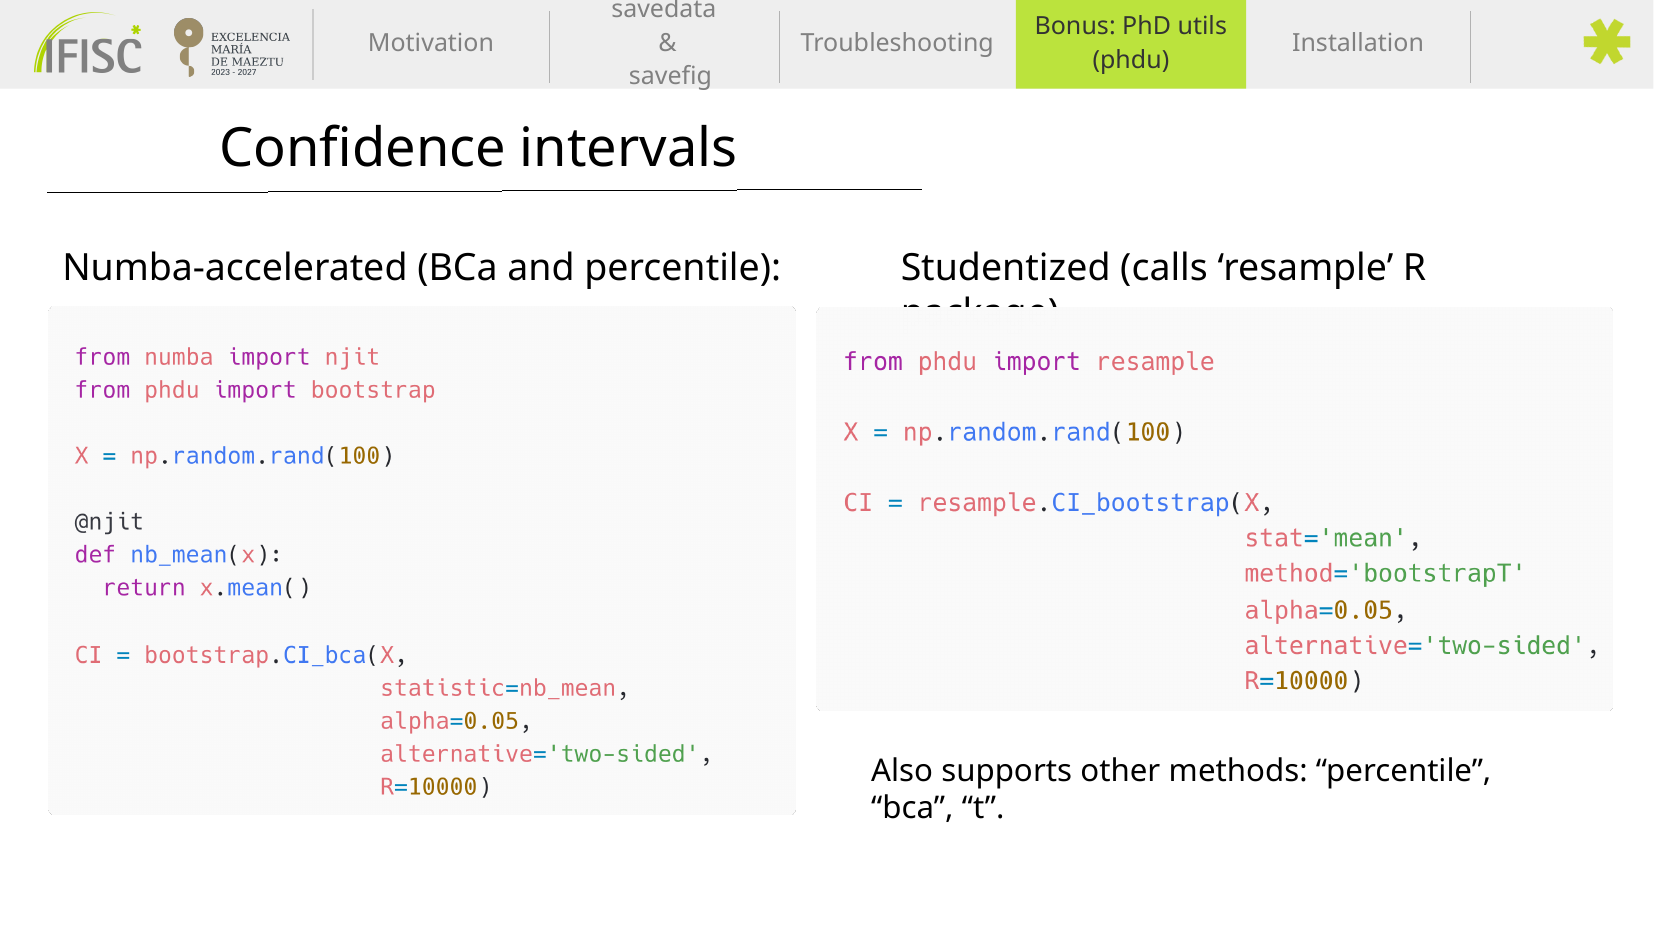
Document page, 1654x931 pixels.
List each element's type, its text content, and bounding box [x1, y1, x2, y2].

picture [174, 18, 290, 77]
text_box Motivation [318, 0, 544, 83]
text_box Confidence intervals [41, 104, 916, 199]
text_box Numba-accelerated (BCa and percentile): [47, 235, 885, 308]
picture [1582, 17, 1631, 65]
picture [48, 306, 796, 815]
text_box Installation [1246, 0, 1471, 83]
picture [29, 9, 148, 76]
text_box Also supports other methods: “percentile”, “bca”, “t”. [856, 742, 1577, 810]
text_box Bonus: PhD utils (phdu) [1015, 0, 1247, 89]
text_box Troubleshooting [785, 0, 1010, 83]
picture [814, 307, 1613, 711]
text_box savedata & savefig [555, 0, 780, 92]
text_box Studentized (calls ‘resample’ R package) [885, 235, 1542, 307]
